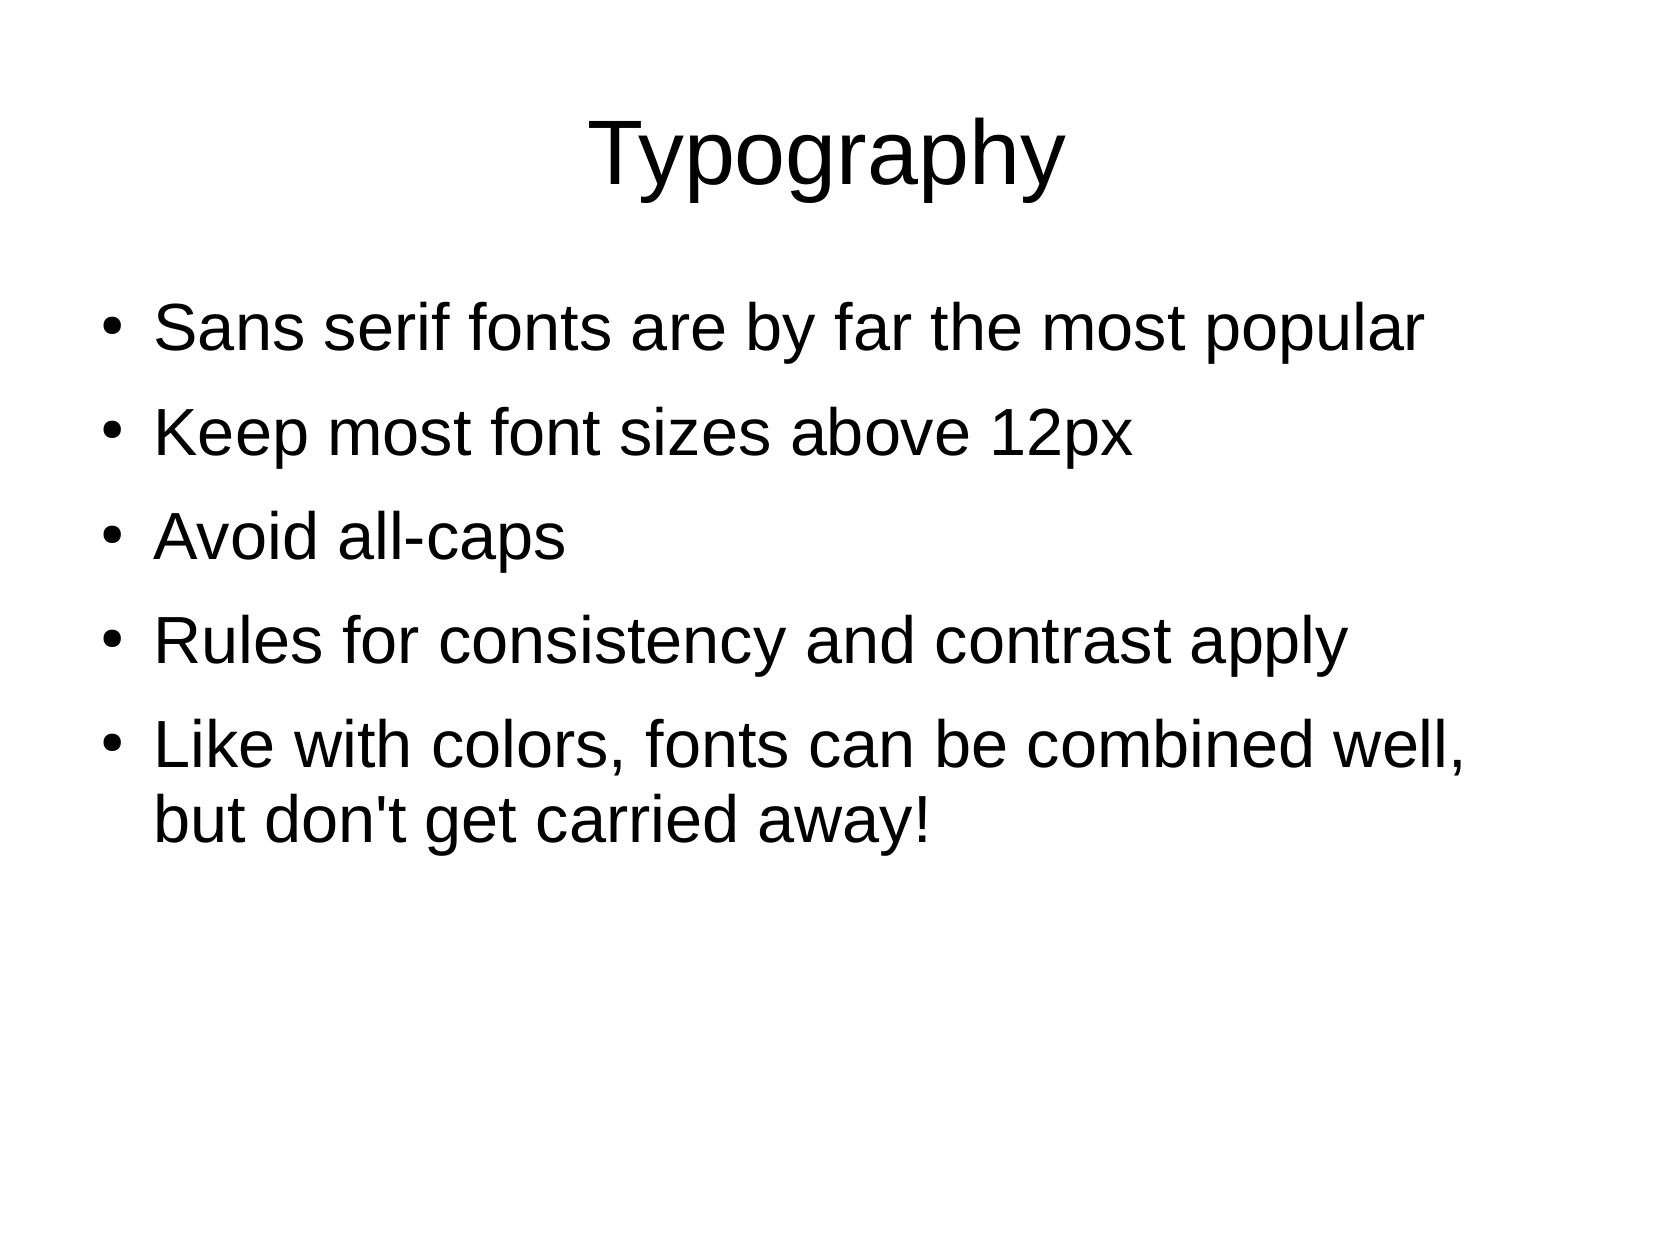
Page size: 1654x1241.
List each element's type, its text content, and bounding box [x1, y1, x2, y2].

title Typography [82, 49, 1571, 257]
list Sans serif fonts are by far the most popular Keep most font sizes above 12px Avoid all-caps Rules for consistency and contrast apply Like with colors, fonts can be combined well, but don't get carried away! [82, 290, 1571, 1010]
